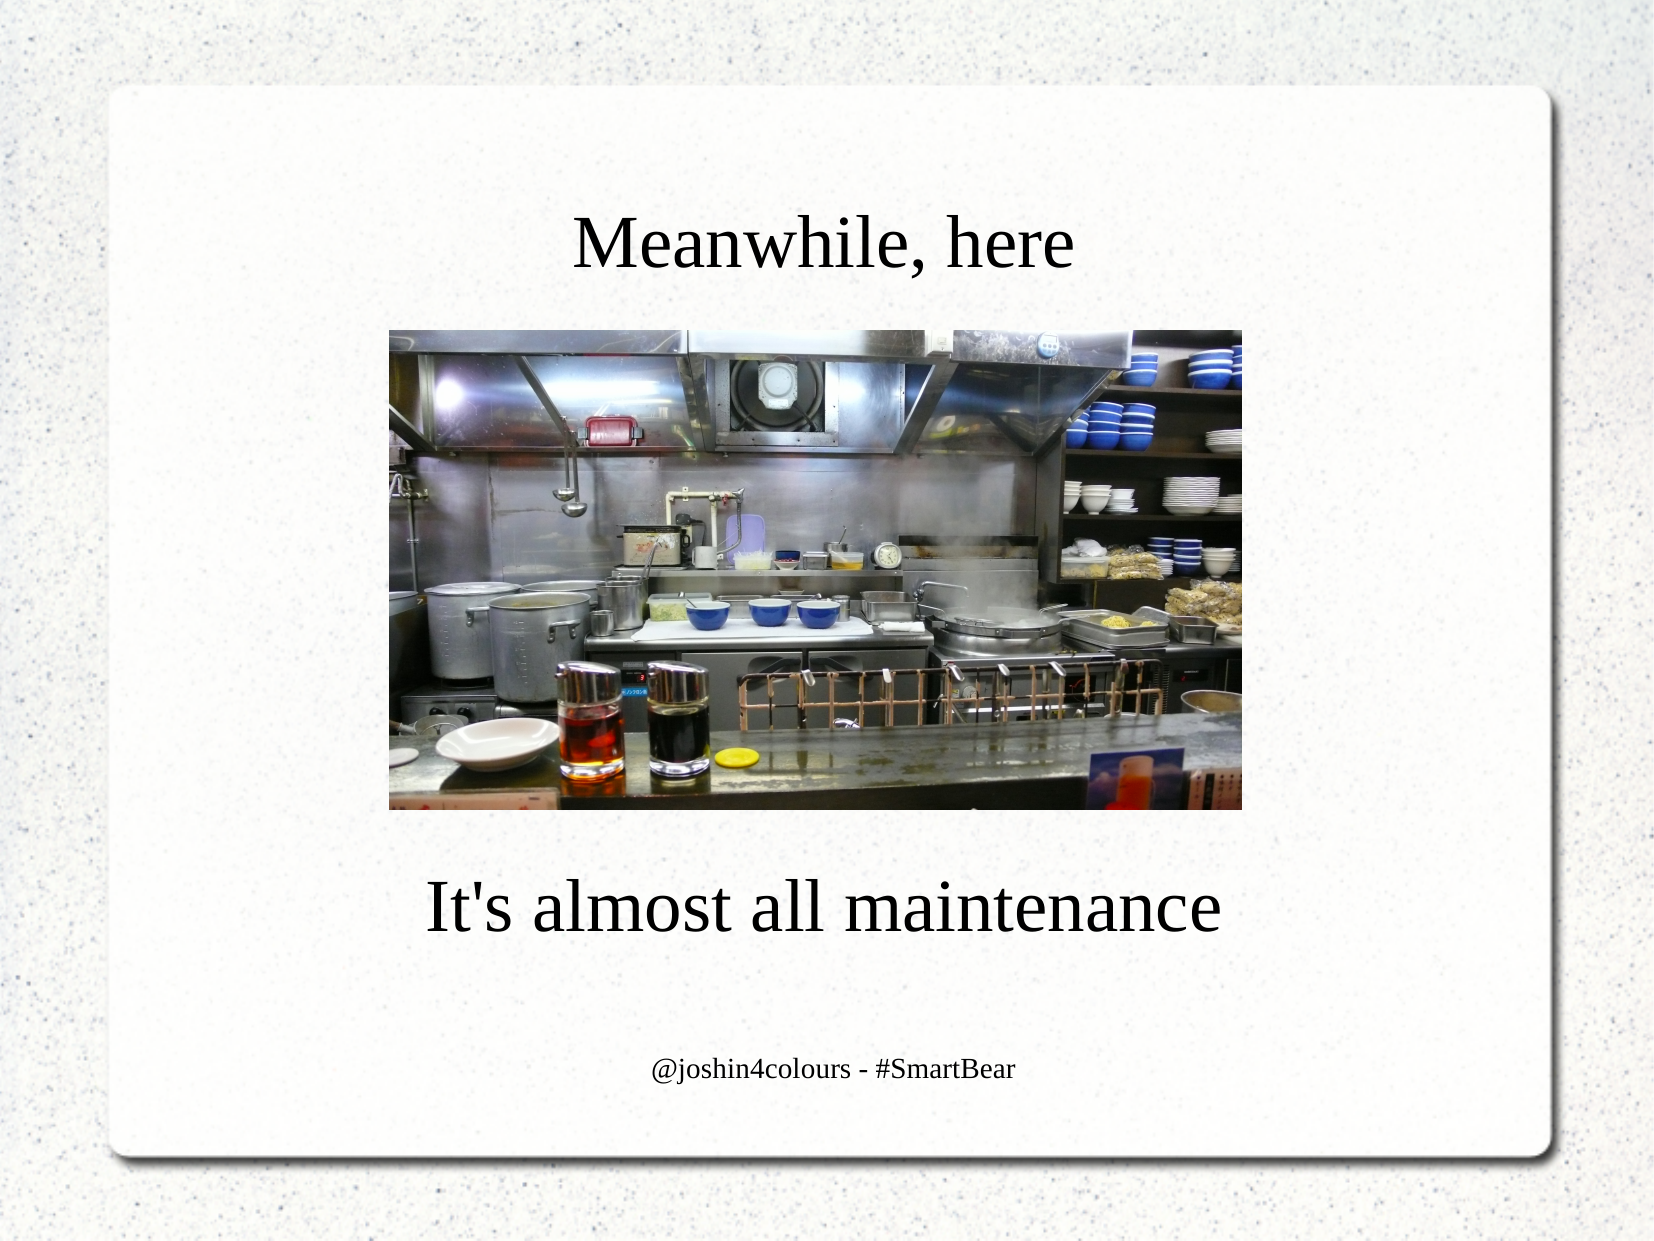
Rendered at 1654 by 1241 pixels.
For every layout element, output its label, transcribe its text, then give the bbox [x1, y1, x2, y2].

subtitle Meanwhile, here It's almost all maintenance [145, 201, 1504, 1241]
picture [0, 0, 1654, 1241]
picture [389, 330, 1242, 810]
